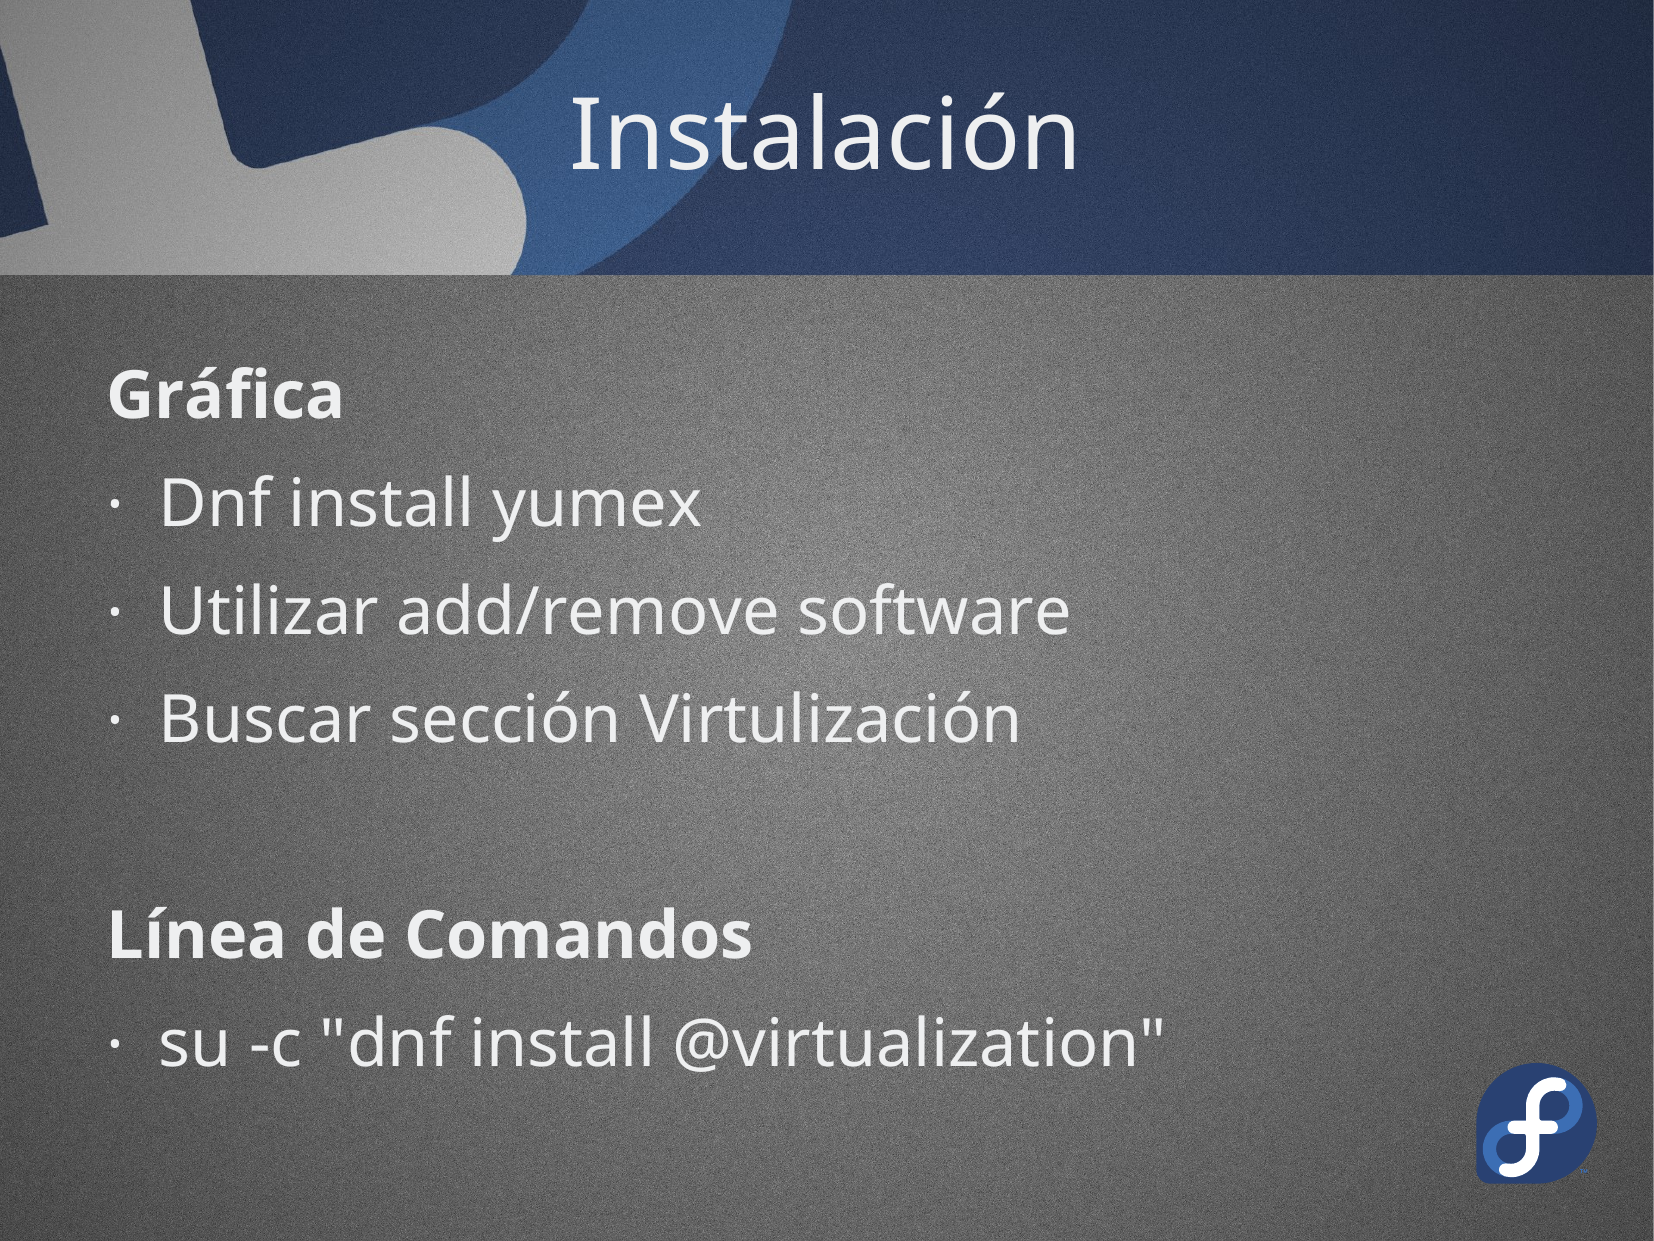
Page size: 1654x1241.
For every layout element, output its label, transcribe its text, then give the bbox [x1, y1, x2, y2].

text_box Gráfica Dnf install yumex Utilizar add/remove software Buscar sección Virtulización Línea de Comandos su -c "dnf install @virtualization" [88, 354, 1565, 1064]
text_box [170, 439, 271, 499]
text_box Instalación [88, 29, 1565, 237]
picture [0, 0, 1654, 1241]
